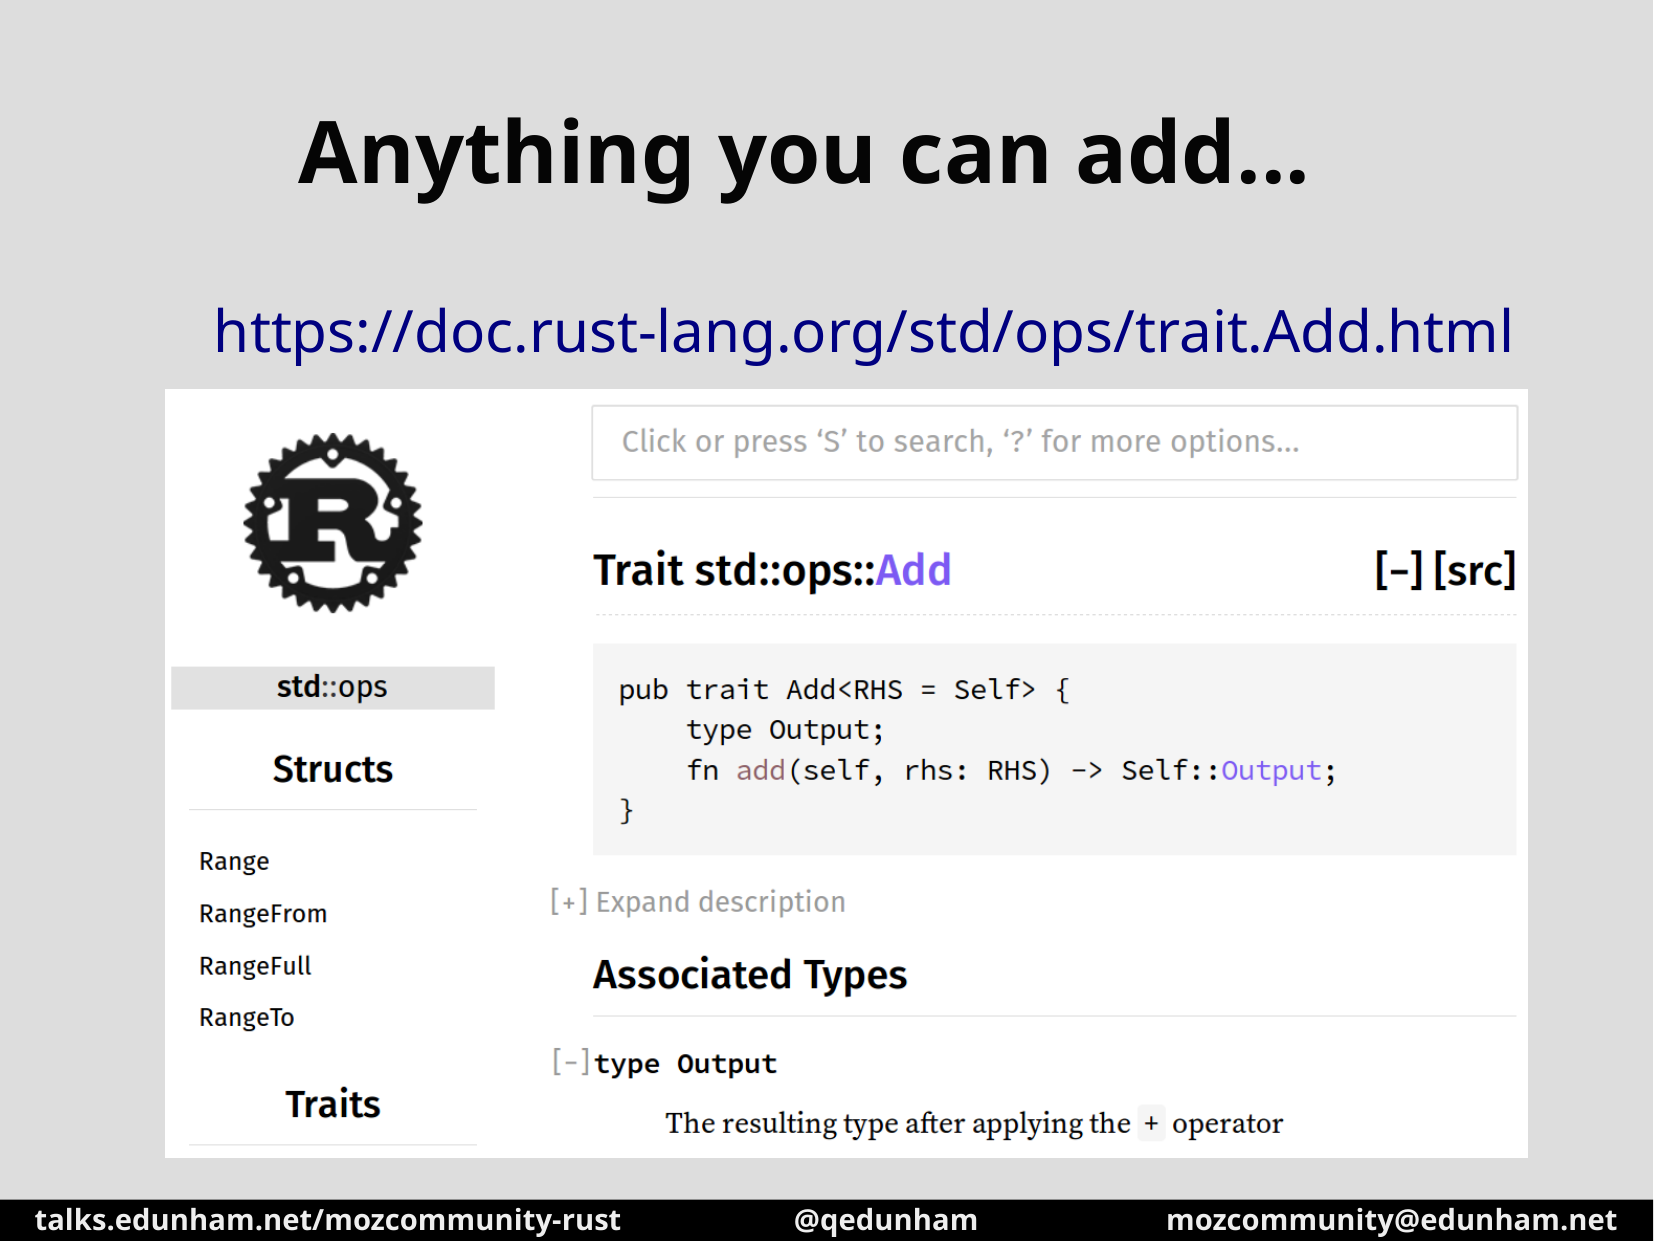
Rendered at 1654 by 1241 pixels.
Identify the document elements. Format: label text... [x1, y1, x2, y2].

picture [165, 389, 1528, 1158]
title Anything you can add... [15, 47, 1594, 253]
list https://doc.rust-lang.org/std/ops/trait.Add.html [82, 290, 1591, 1010]
